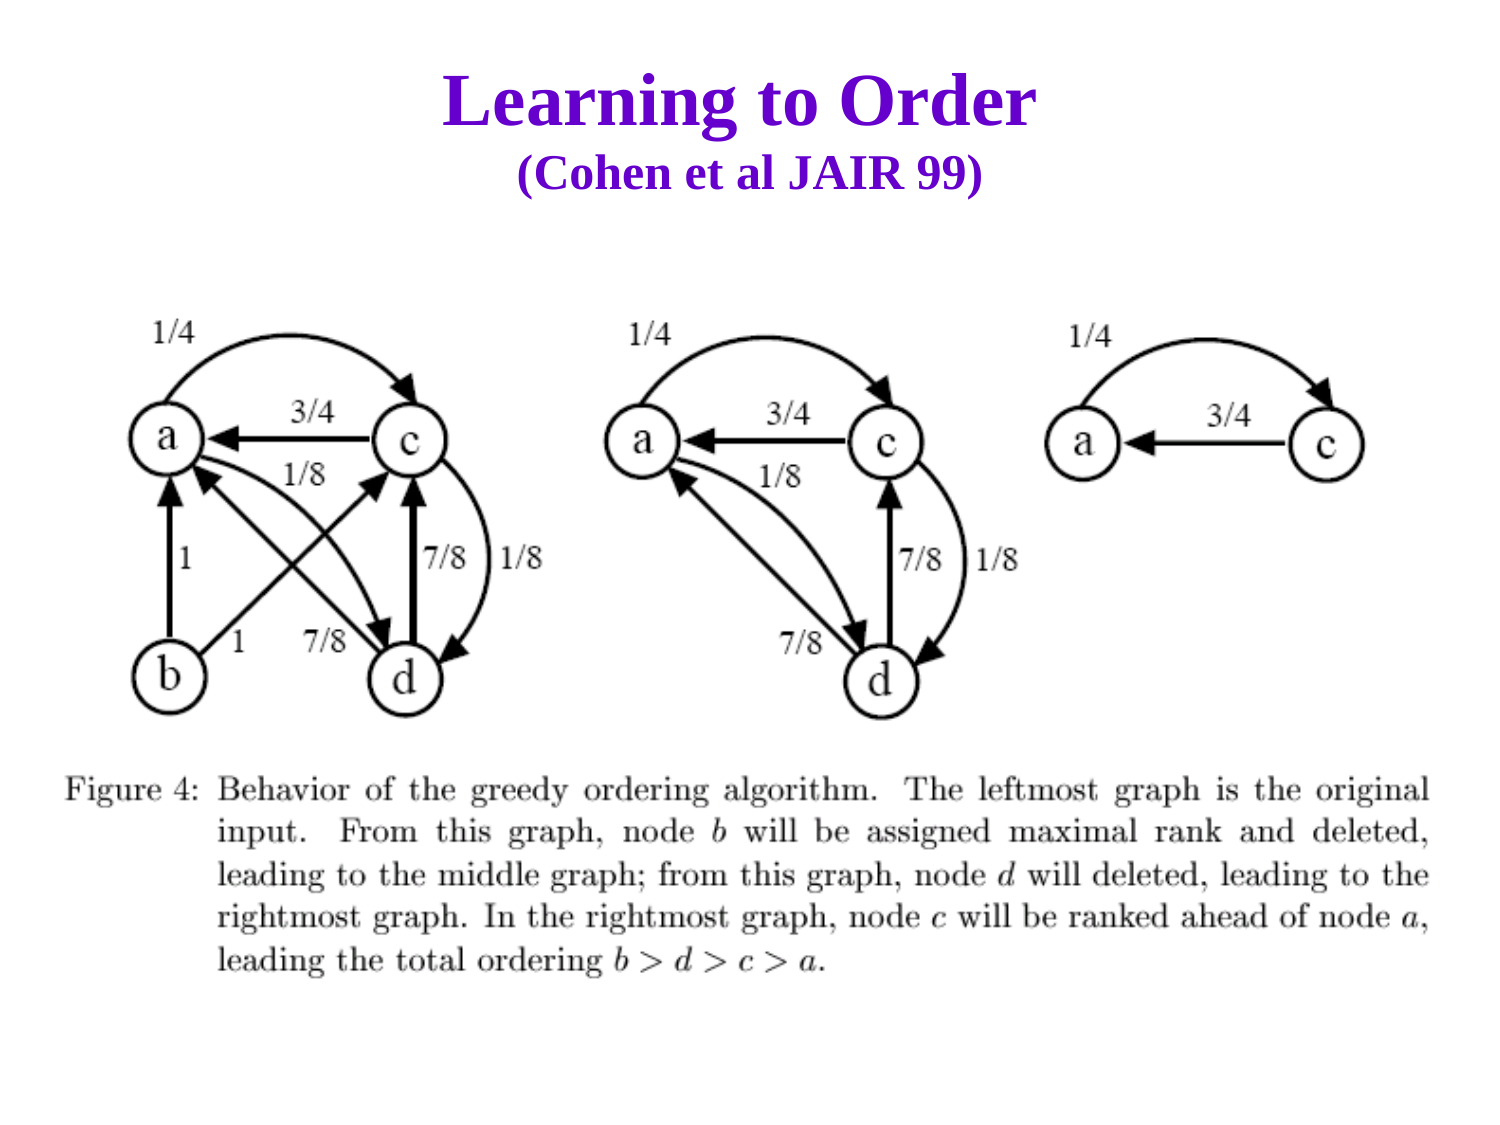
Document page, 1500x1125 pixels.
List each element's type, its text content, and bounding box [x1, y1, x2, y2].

picture [0, 237, 1500, 1026]
title Learning to Order (Cohen et al JAIR 99) [112, 62, 1388, 188]
